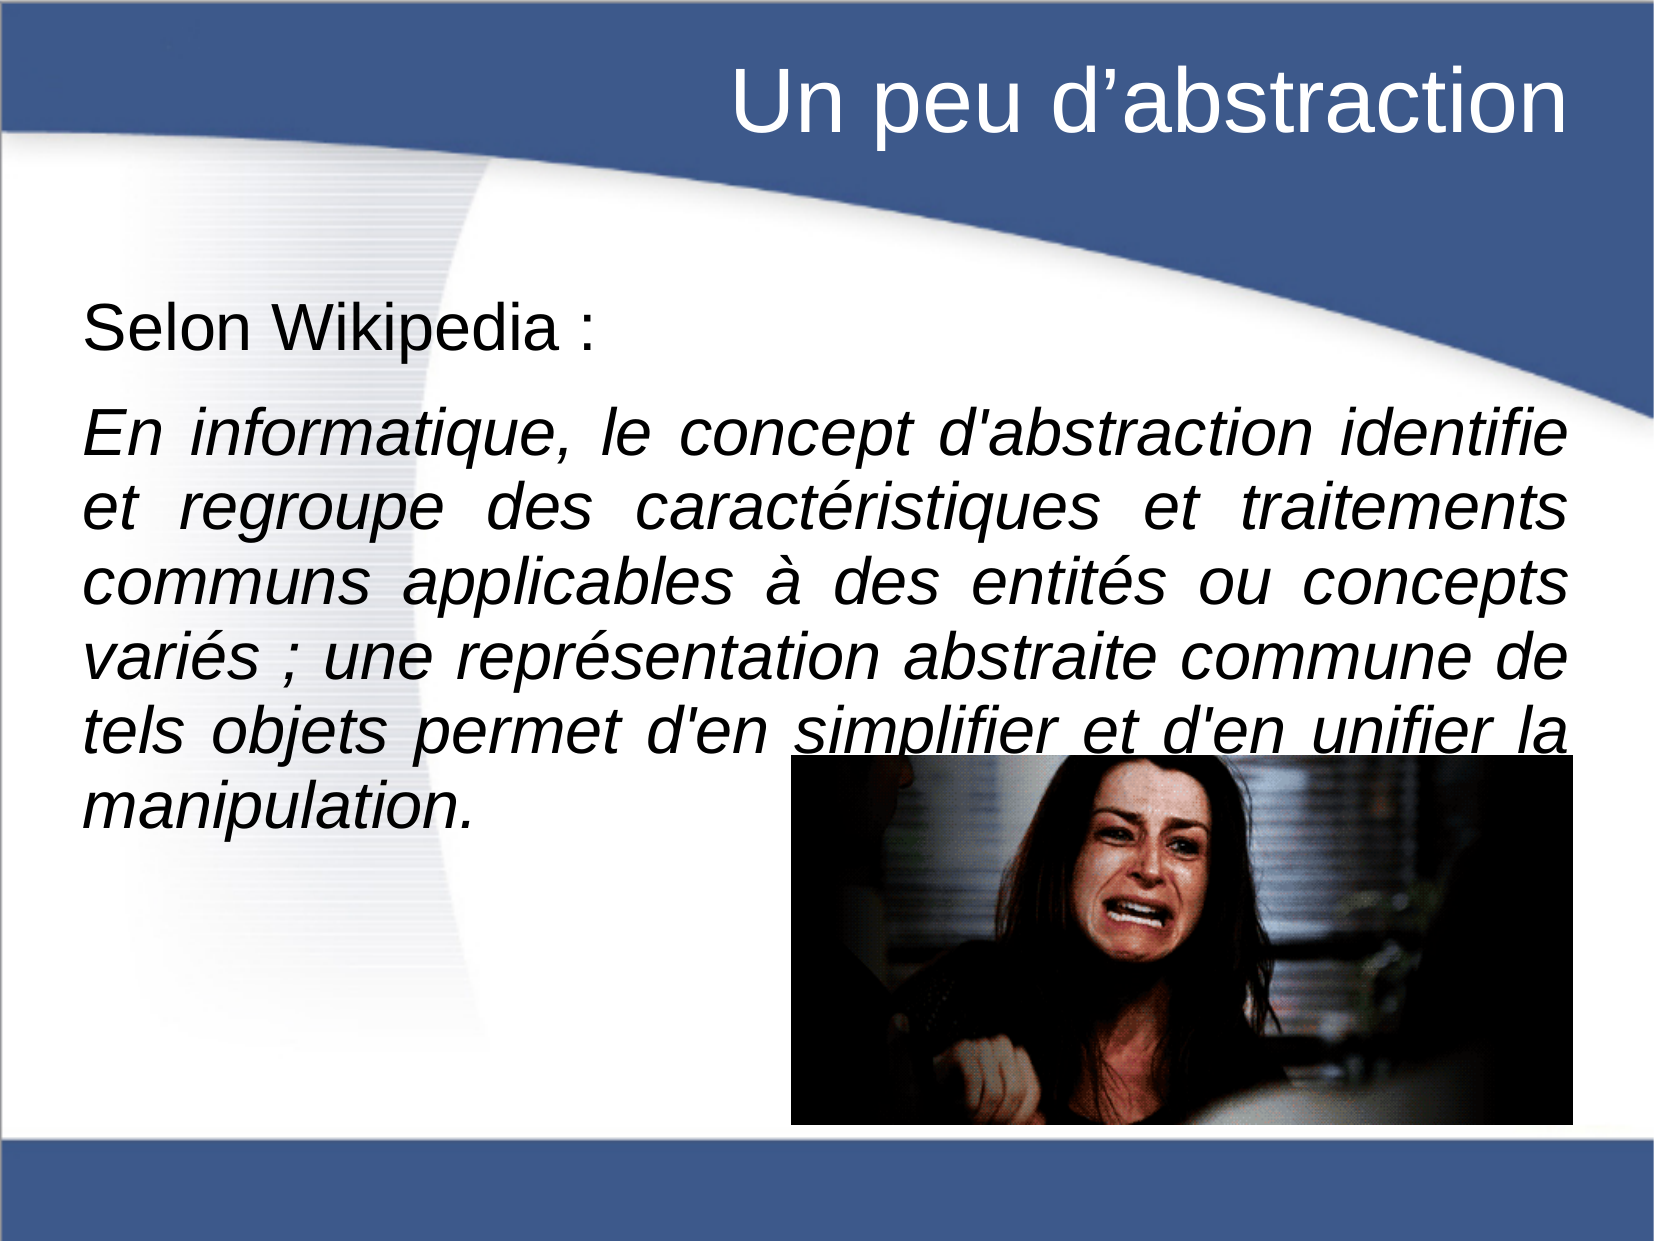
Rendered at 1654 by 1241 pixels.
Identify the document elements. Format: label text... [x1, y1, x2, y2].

list Selon Wikipedia : En informatique, le concept d'abstraction identifie et regroupe des caractéristiques et traitements communs applicables à des entités ou concepts variés ; une représentation abstraite commune de tels objets permet d'en simplifier et d'en unifier la manipulation. [82, 290, 1571, 1087]
title Un peu d’abstraction [82, 49, 1571, 257]
picture [0, 0, 1654, 1241]
